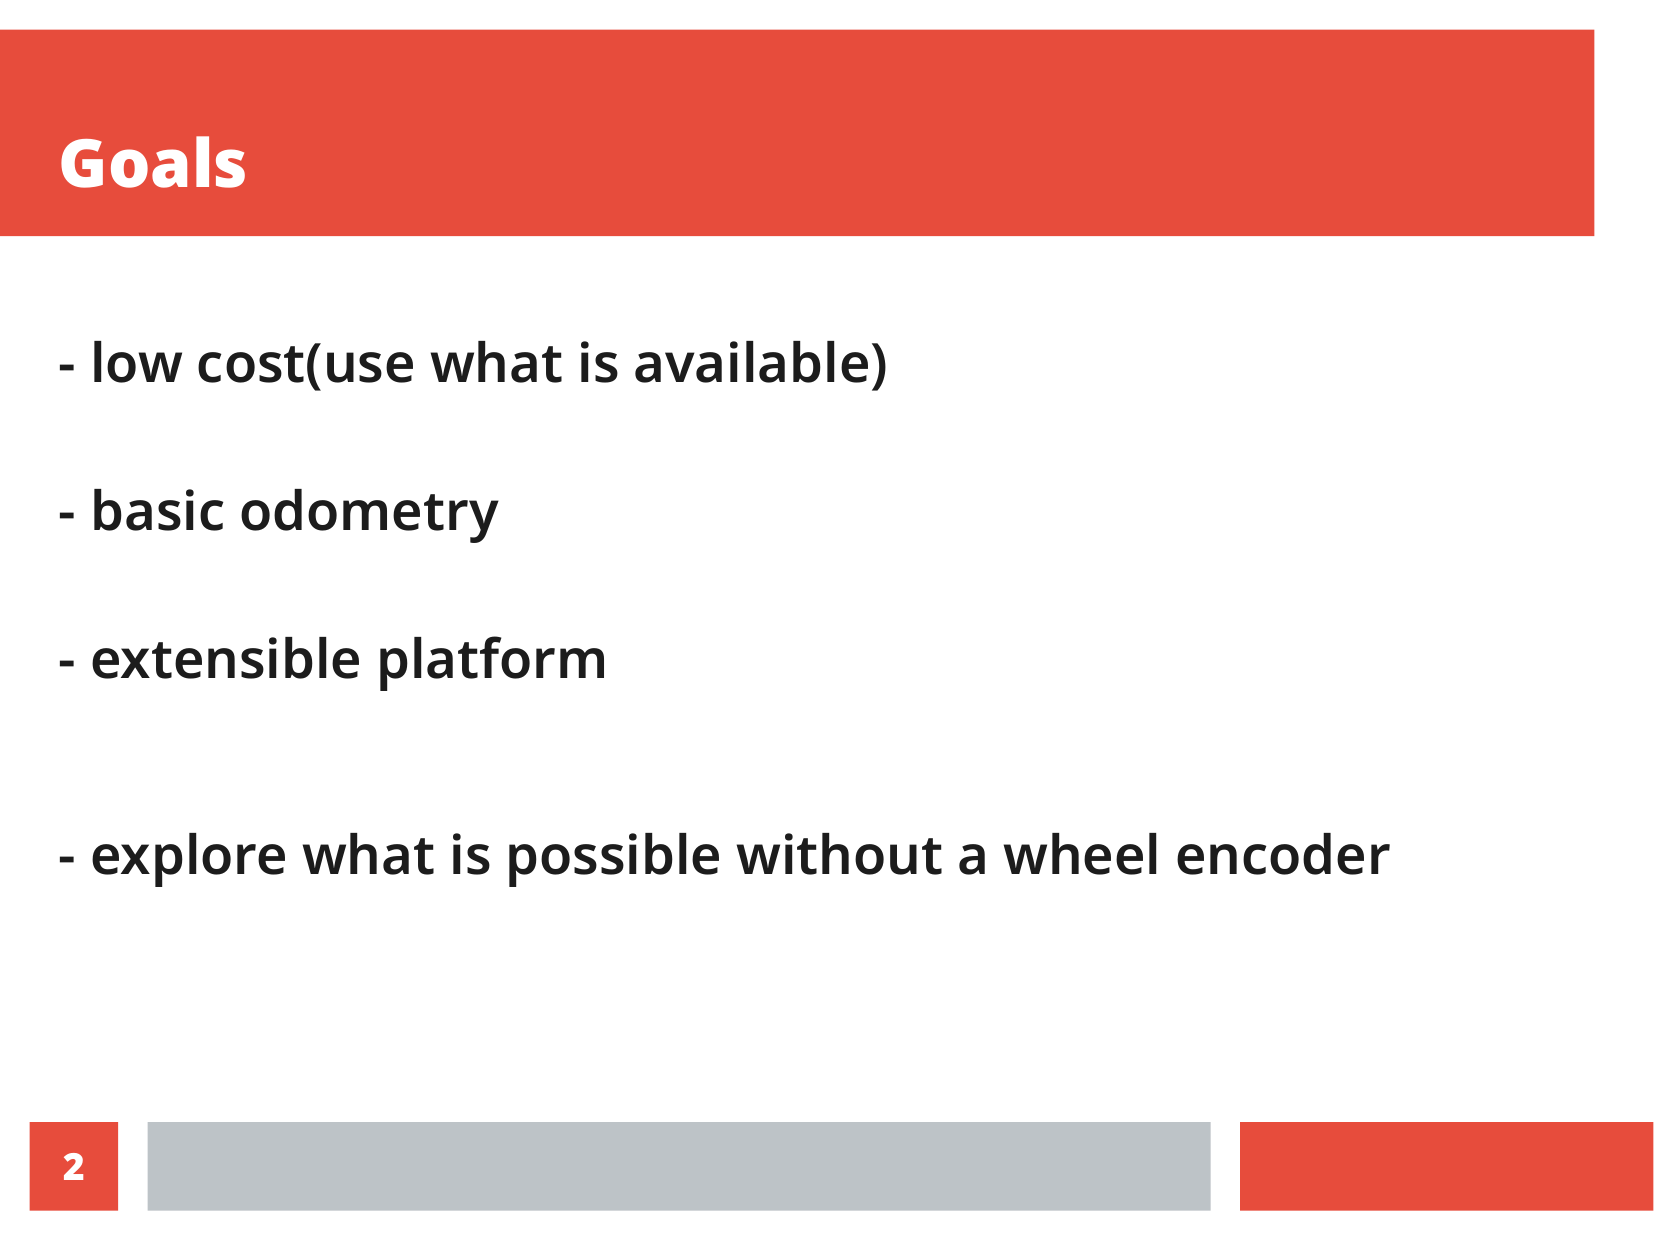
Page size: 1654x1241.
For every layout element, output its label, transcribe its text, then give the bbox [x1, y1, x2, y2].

title Goals [59, 59, 1595, 207]
list - low cost(use what is available) - basic odometry - extensible platform - explore what is possible without a wheel encoder [59, 324, 1565, 1093]
